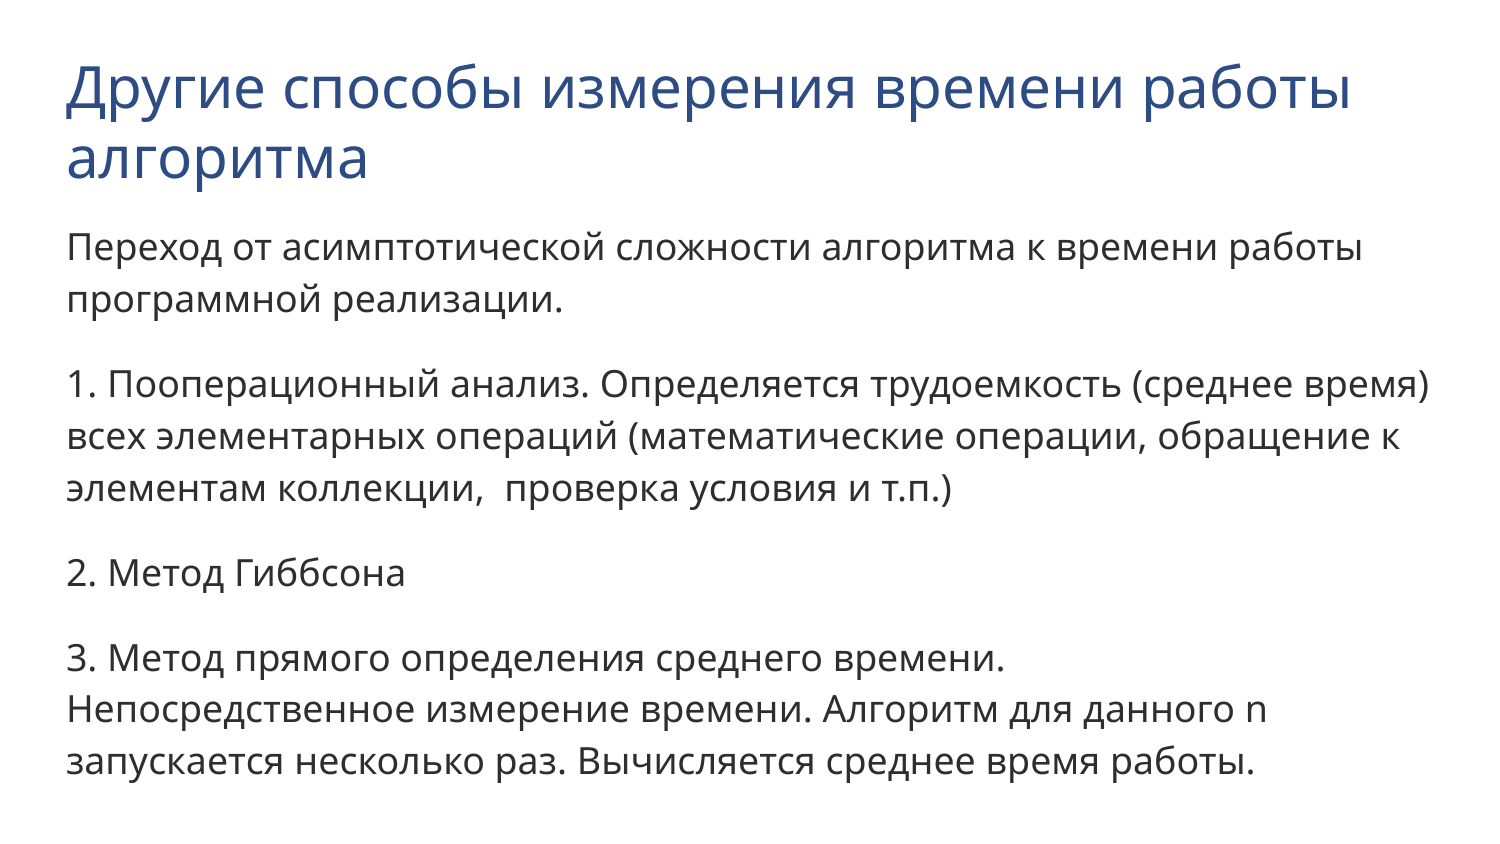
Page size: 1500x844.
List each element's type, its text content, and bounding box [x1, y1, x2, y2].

list Переход от асимптотической сложности алгоритма к времени работы программной реализации. 1. Пооперационный анализ. Определяется трудоемкость (среднее время) всех элементарных операций (математические операции, обращение к элементам коллекции, проверка условия и т.п.) 2. Метод Гиббсона 3. Метод прямого определения среднего времени. Непосредственное измерение времени. Алгоритм для данного n запускается несколько раз. Вычисляется среднее время работы. [51, 201, 1449, 844]
title Другие способы измерения времени работы алгоритма [51, 35, 1449, 130]
